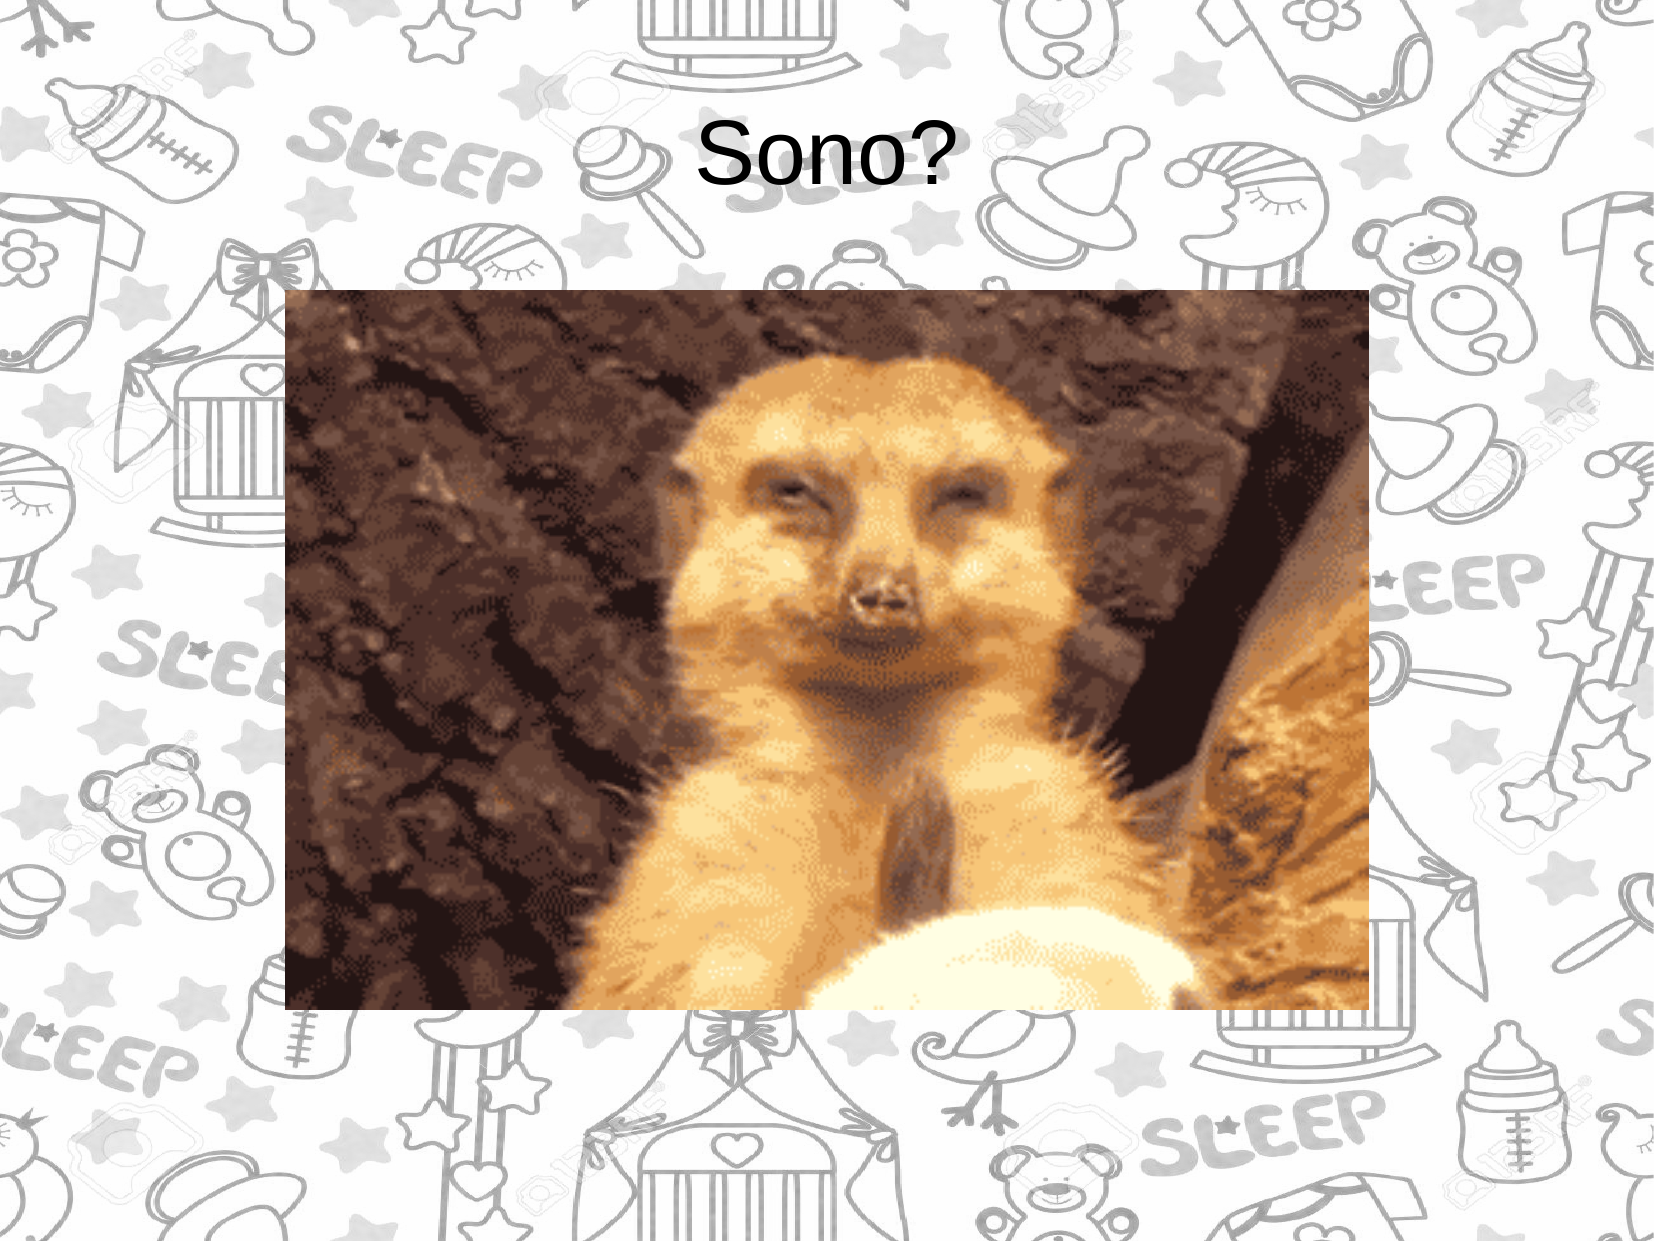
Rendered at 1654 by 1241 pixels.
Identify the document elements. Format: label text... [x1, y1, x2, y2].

picture [0, 0, 1654, 1241]
title Sono? [82, 49, 1571, 257]
